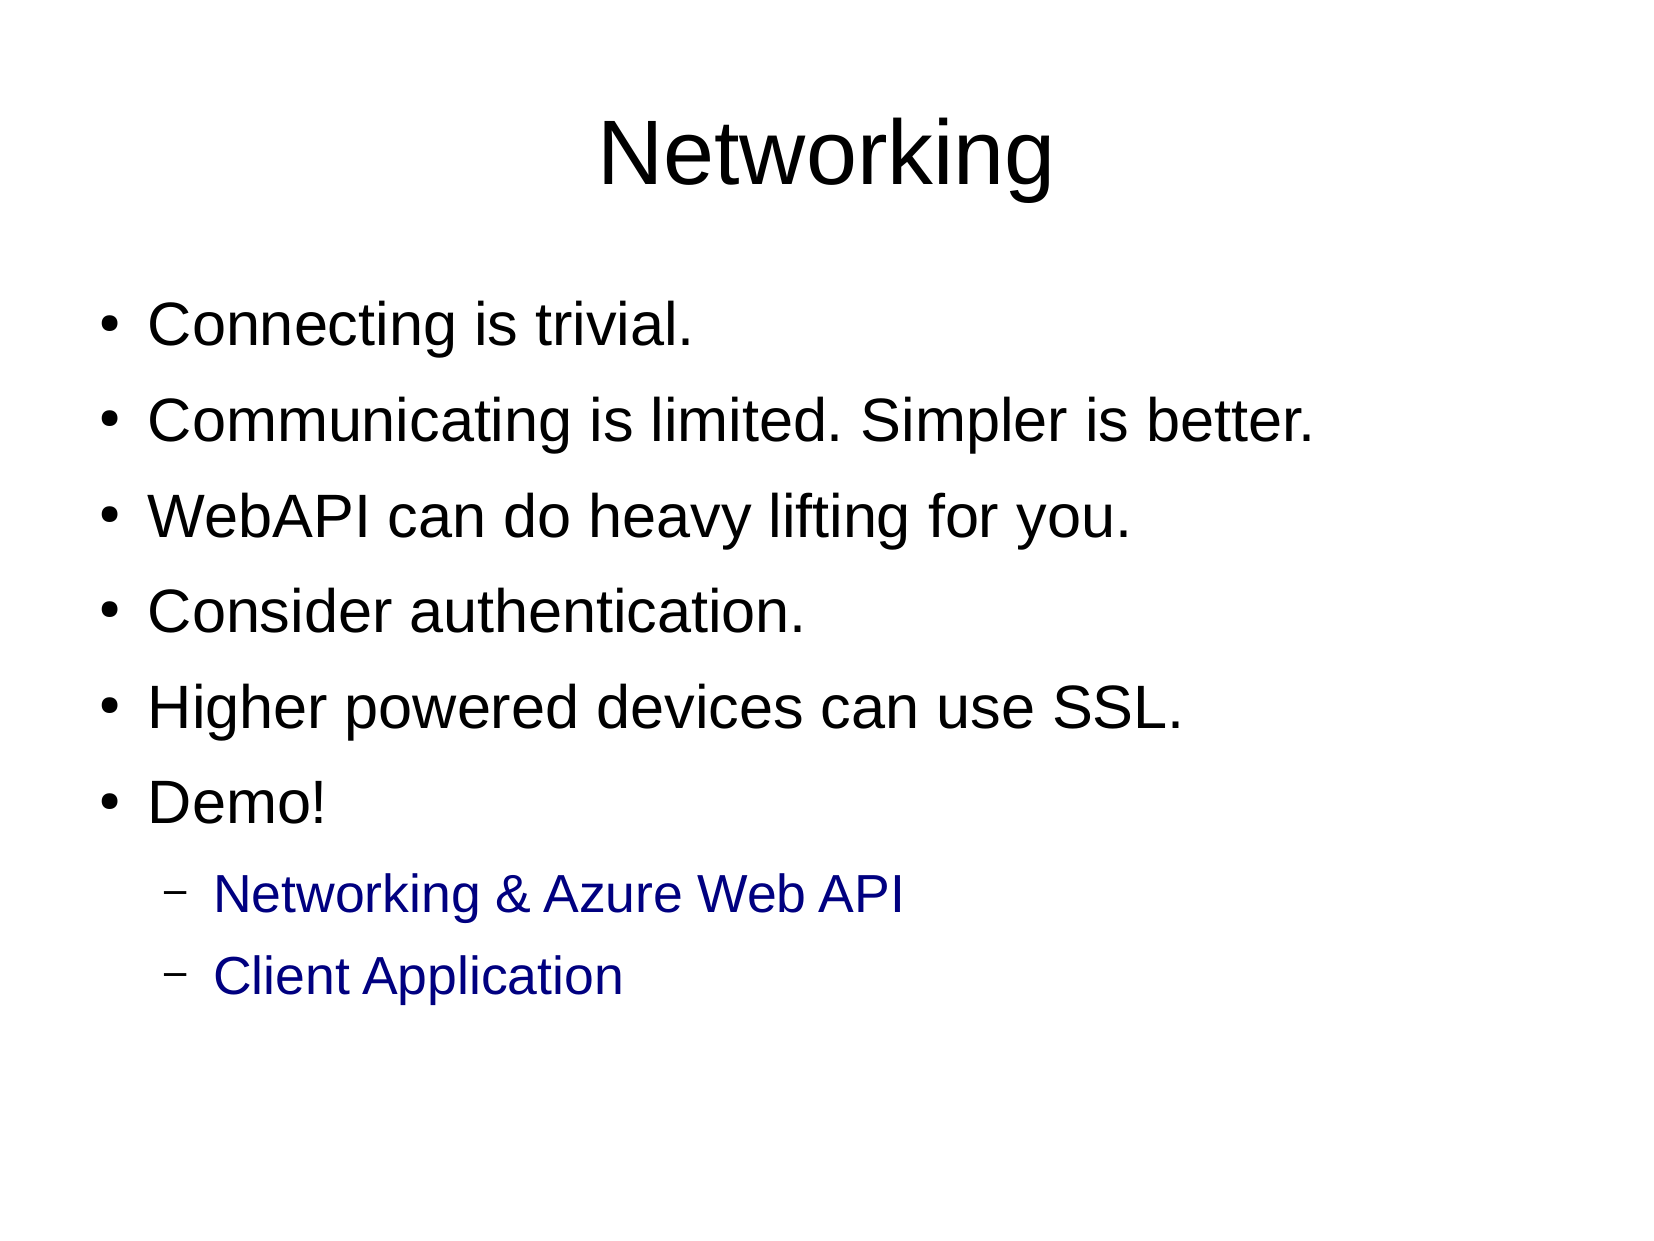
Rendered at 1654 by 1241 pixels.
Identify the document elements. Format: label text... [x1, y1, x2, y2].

list Connecting is trivial. Communicating is limited. Simpler is better. WebAPI can do heavy lifting for you. Consider authentication. Higher powered devices can use SSL. Demo! Networking & Azure Web API Client Application [82, 290, 1571, 1010]
title Networking [82, 49, 1571, 257]
